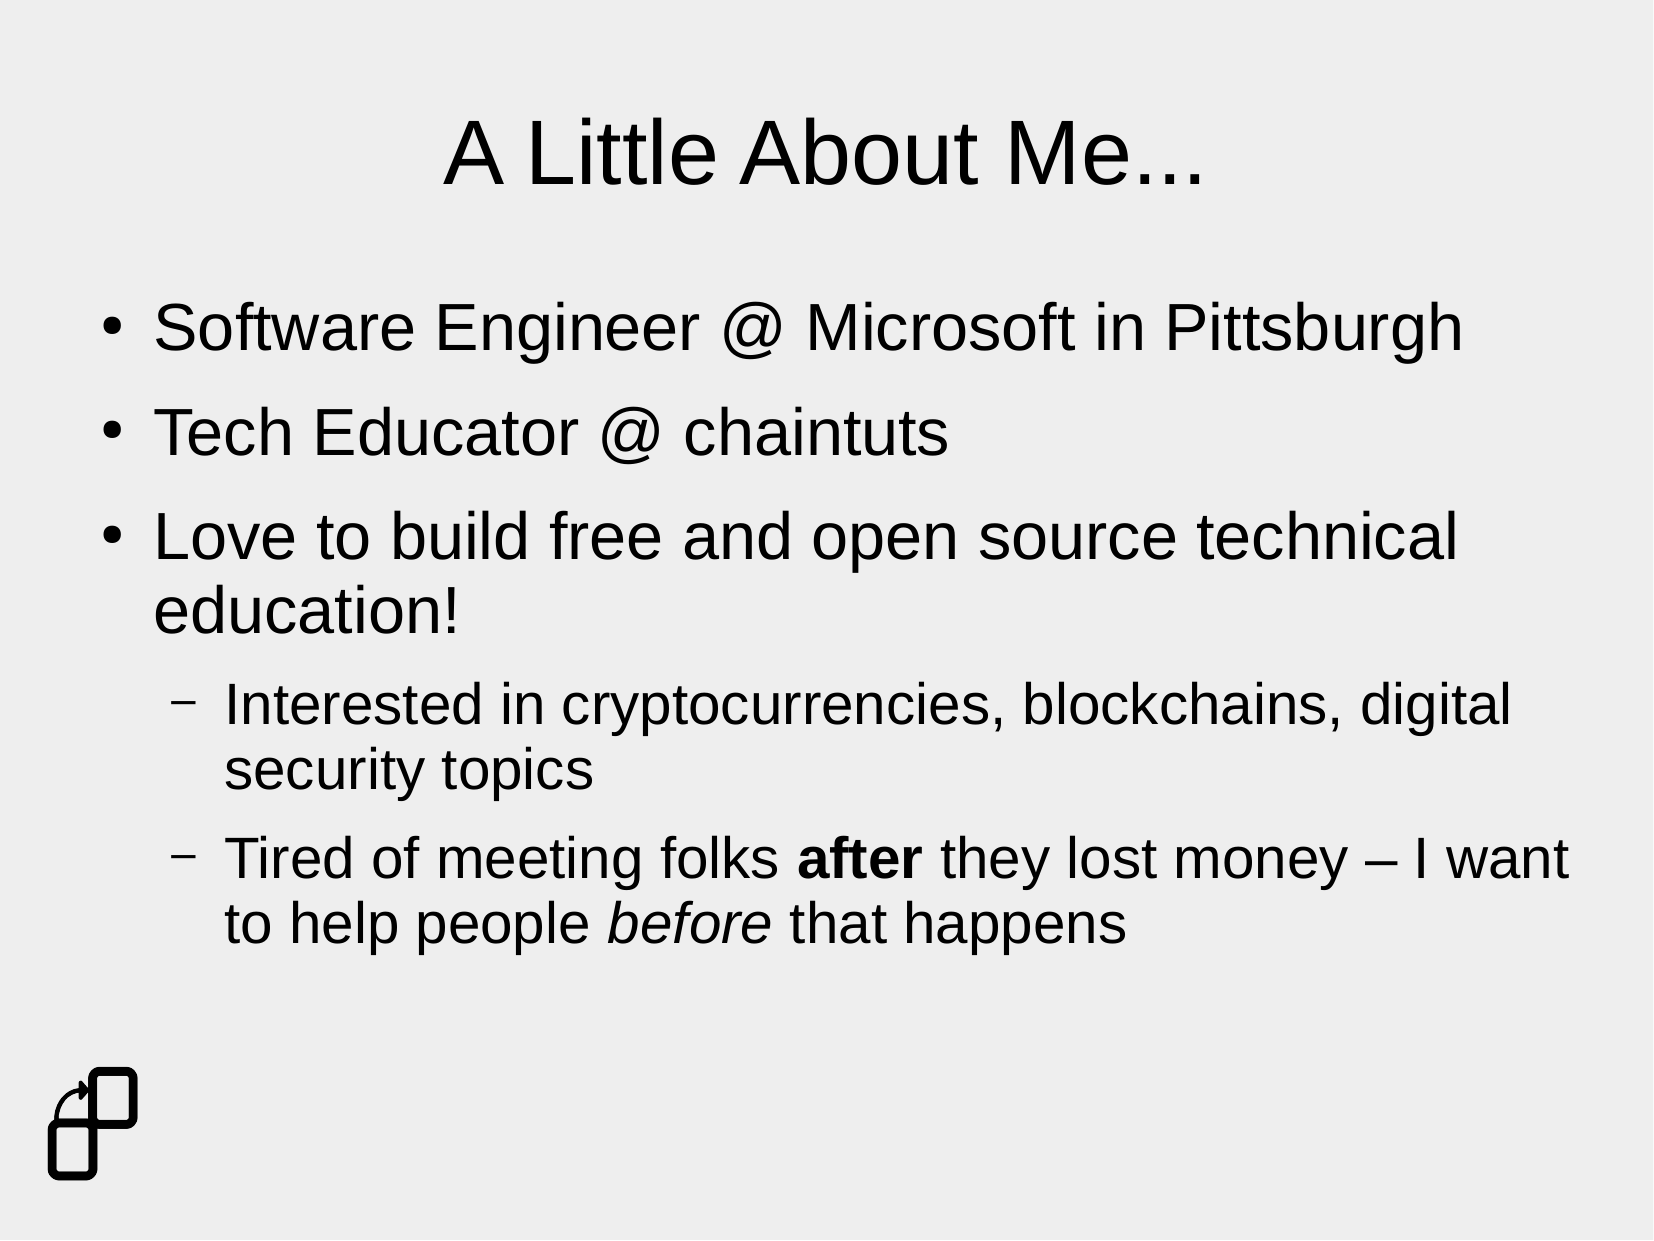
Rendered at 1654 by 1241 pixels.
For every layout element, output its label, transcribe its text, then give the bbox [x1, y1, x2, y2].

picture [30, 1062, 153, 1186]
list Software Engineer @ Microsoft in Pittsburgh Tech Educator @ chaintuts Love to build free and open source technical education! Interested in cryptocurrencies, blockchains, digital security topics Tired of meeting folks after they lost money – I want to help people before that happens [82, 290, 1571, 1010]
title A Little About Me... [82, 49, 1571, 257]
